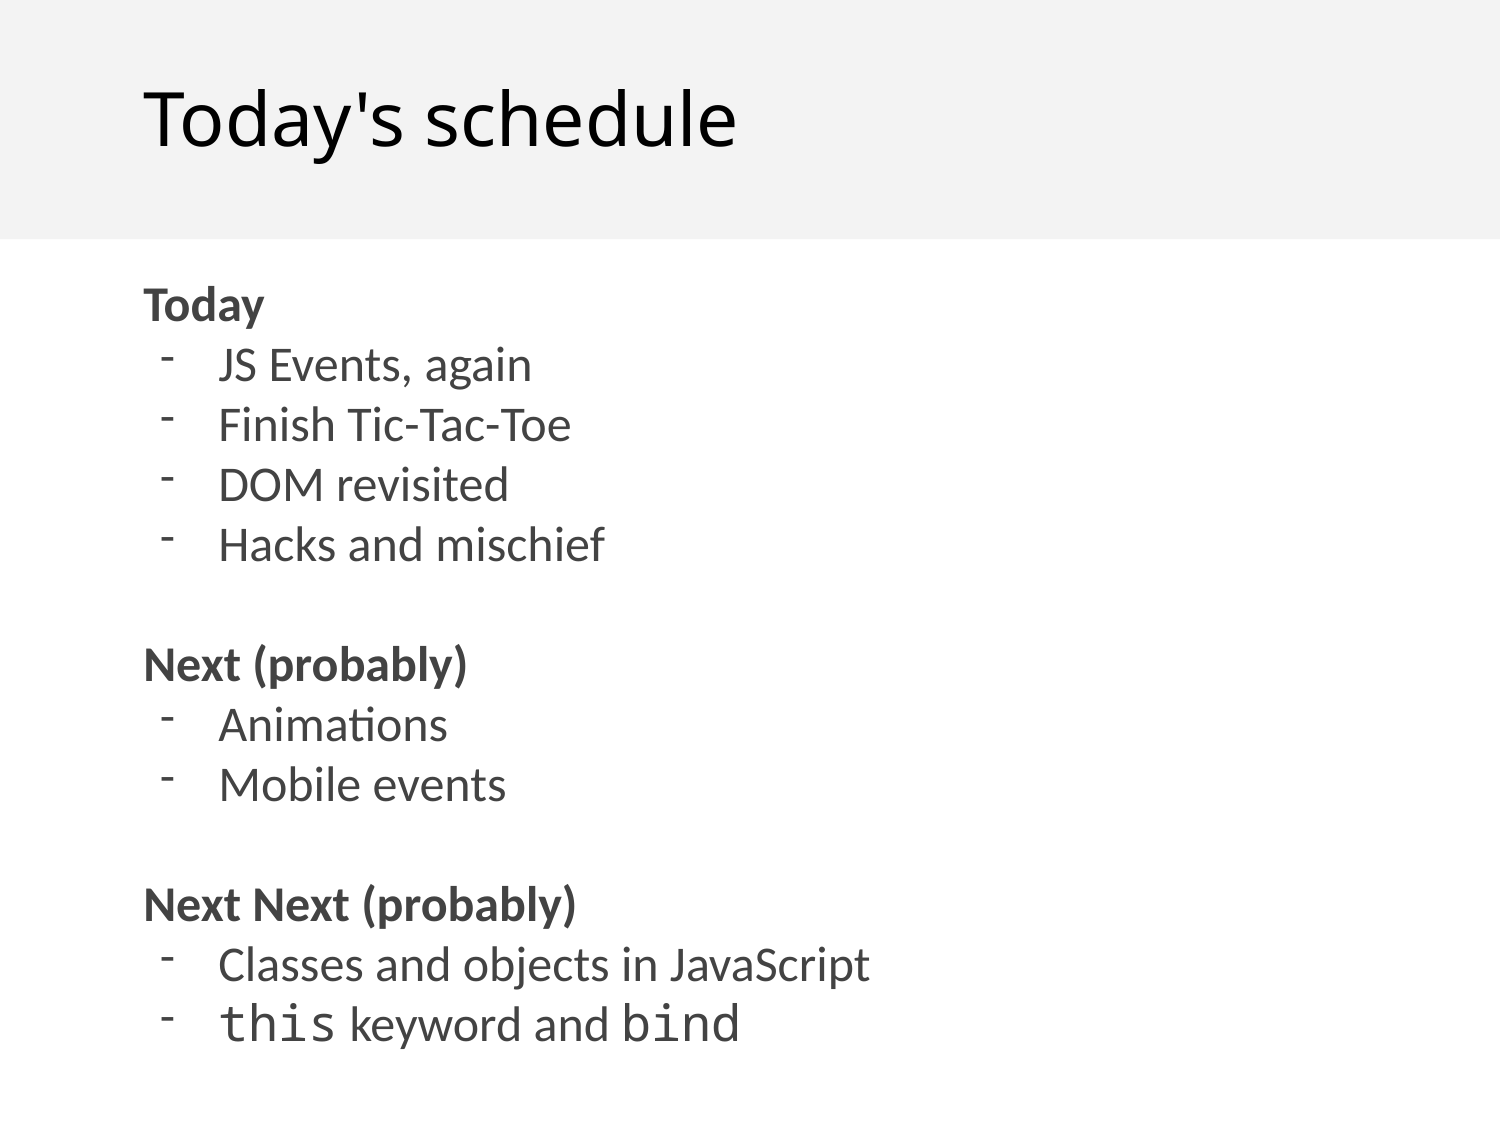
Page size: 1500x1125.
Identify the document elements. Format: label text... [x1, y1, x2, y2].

list Today JS Events, again Finish Tic-Tac-Toe DOM revisited Hacks and mischief Next (probably) Animations Mobile events Next Next (probably) Classes and objects in JavaScript this keyword and bind [128, 255, 1372, 1004]
title Today's schedule [128, 56, 1372, 183]
